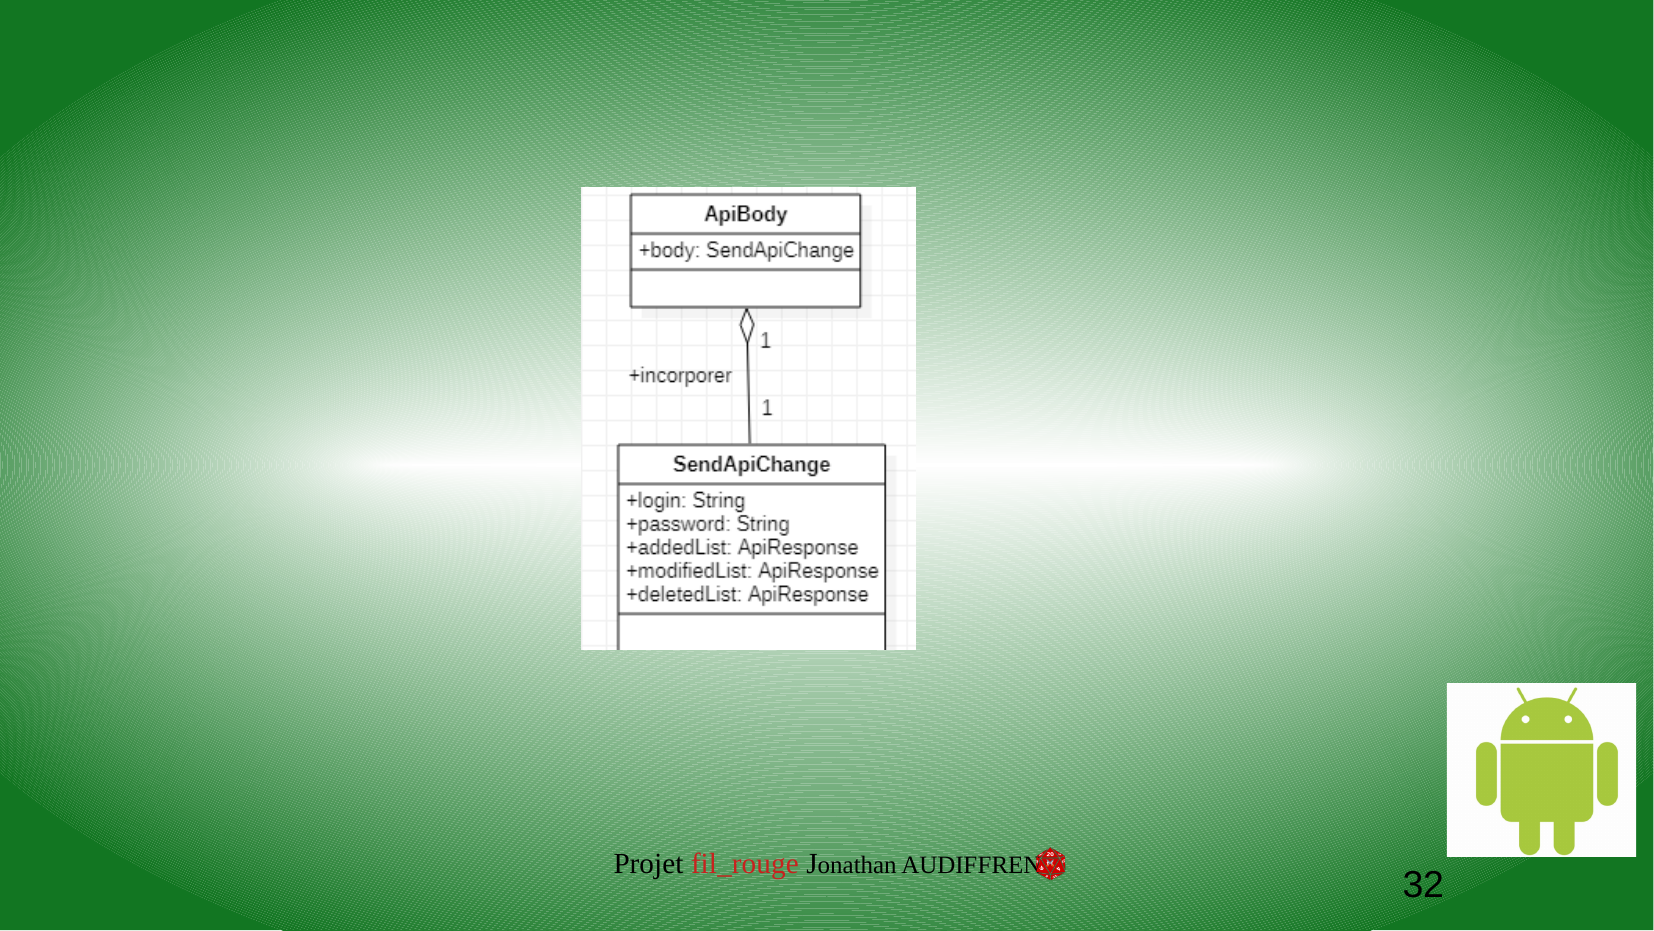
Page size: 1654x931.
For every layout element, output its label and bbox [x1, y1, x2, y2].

picture [1446, 683, 1637, 857]
picture [1033, 847, 1067, 881]
picture [581, 187, 916, 650]
